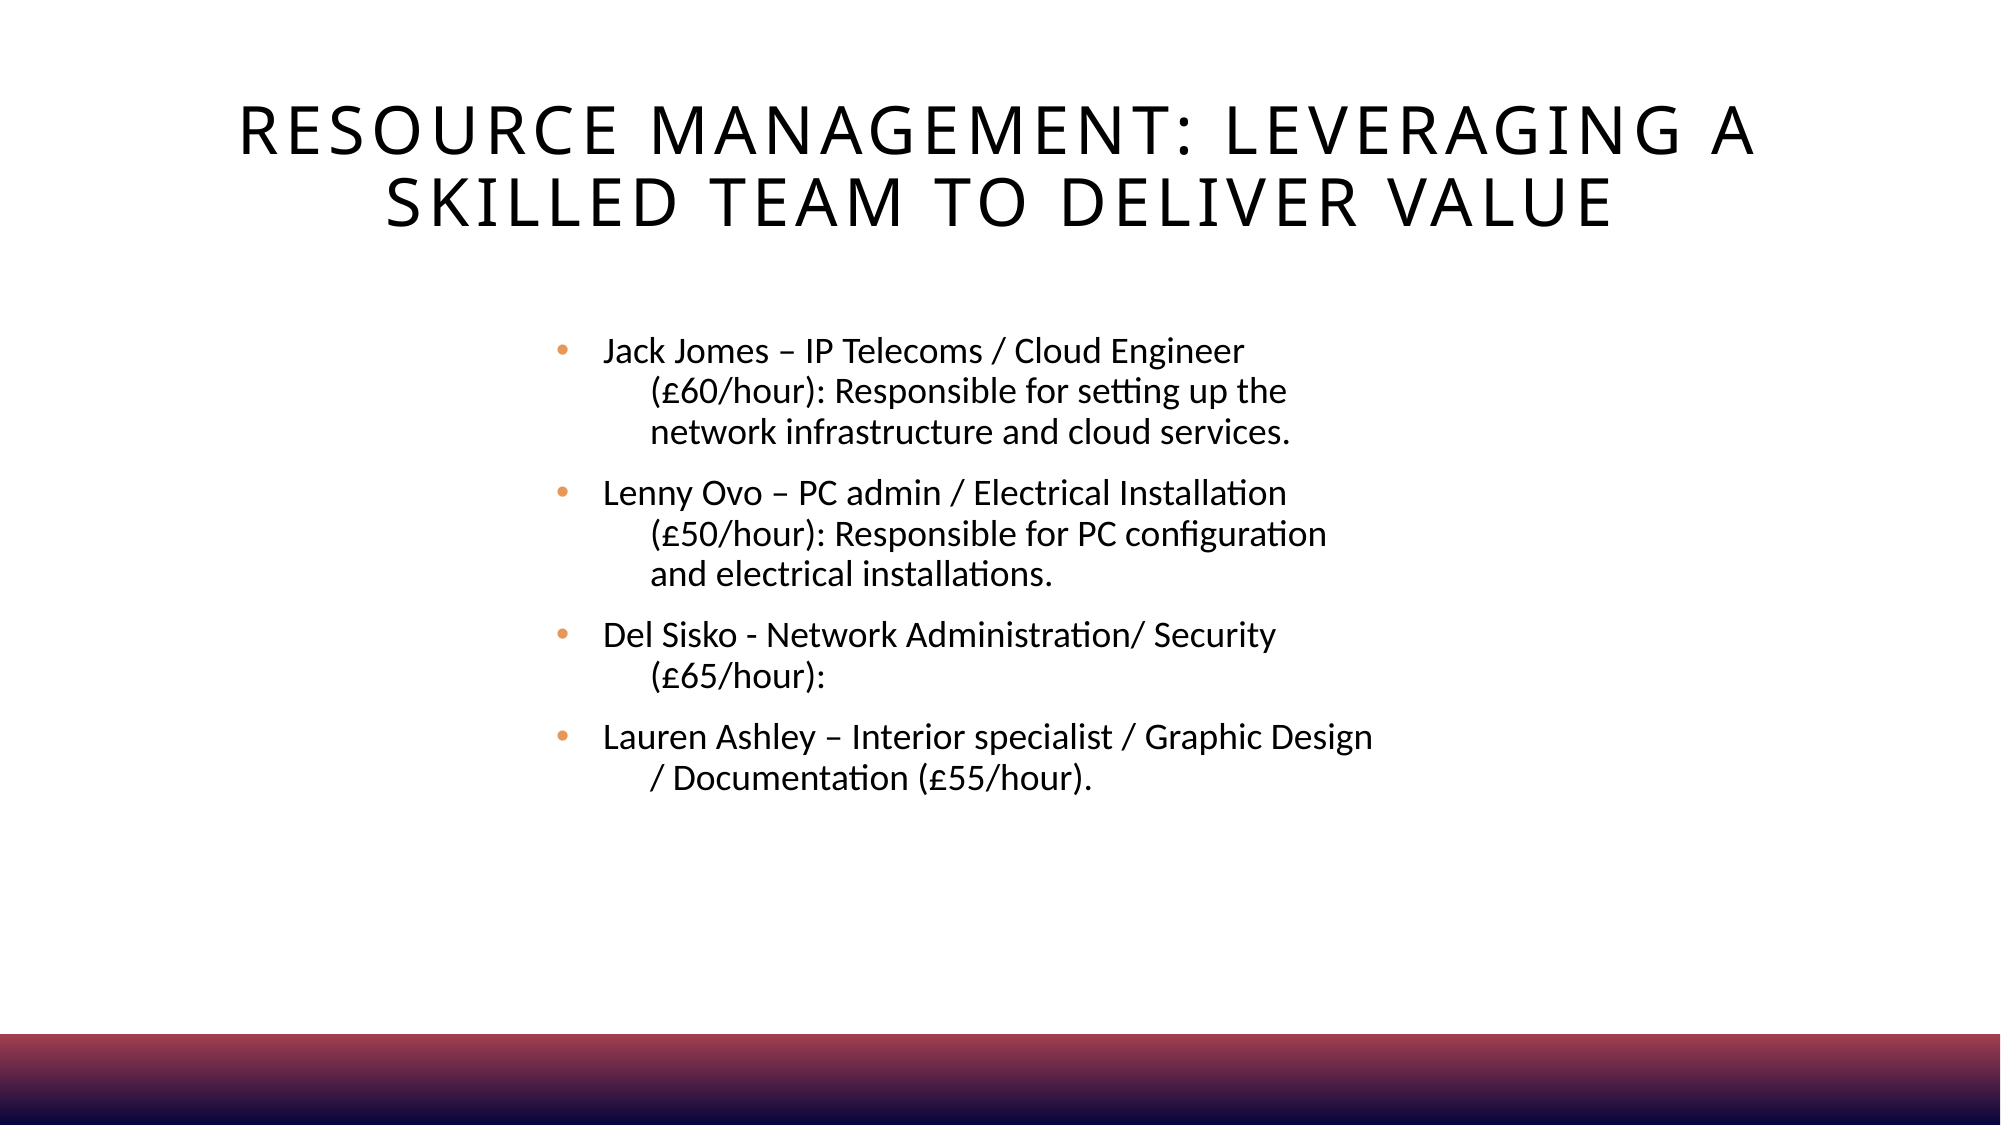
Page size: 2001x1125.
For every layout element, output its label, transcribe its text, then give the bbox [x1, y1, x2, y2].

list Jack Jomes – IP Telecoms / Cloud Engineer (£60/hour): Responsible for setting up the network infrastructure and cloud services. Lenny Ovo – PC admin / Electrical Installation (£50/hour): Responsible for PC configuration and electrical installations. Del Sisko - Network Administration/ Security (£65/hour): Lauren Ashley – Interior specialist / Graphic Design / Documentation (£55/hour). [541, 323, 1397, 1003]
title Resource Management: Leveraging a Skilled Team to Deliver Value [137, 60, 1863, 278]
